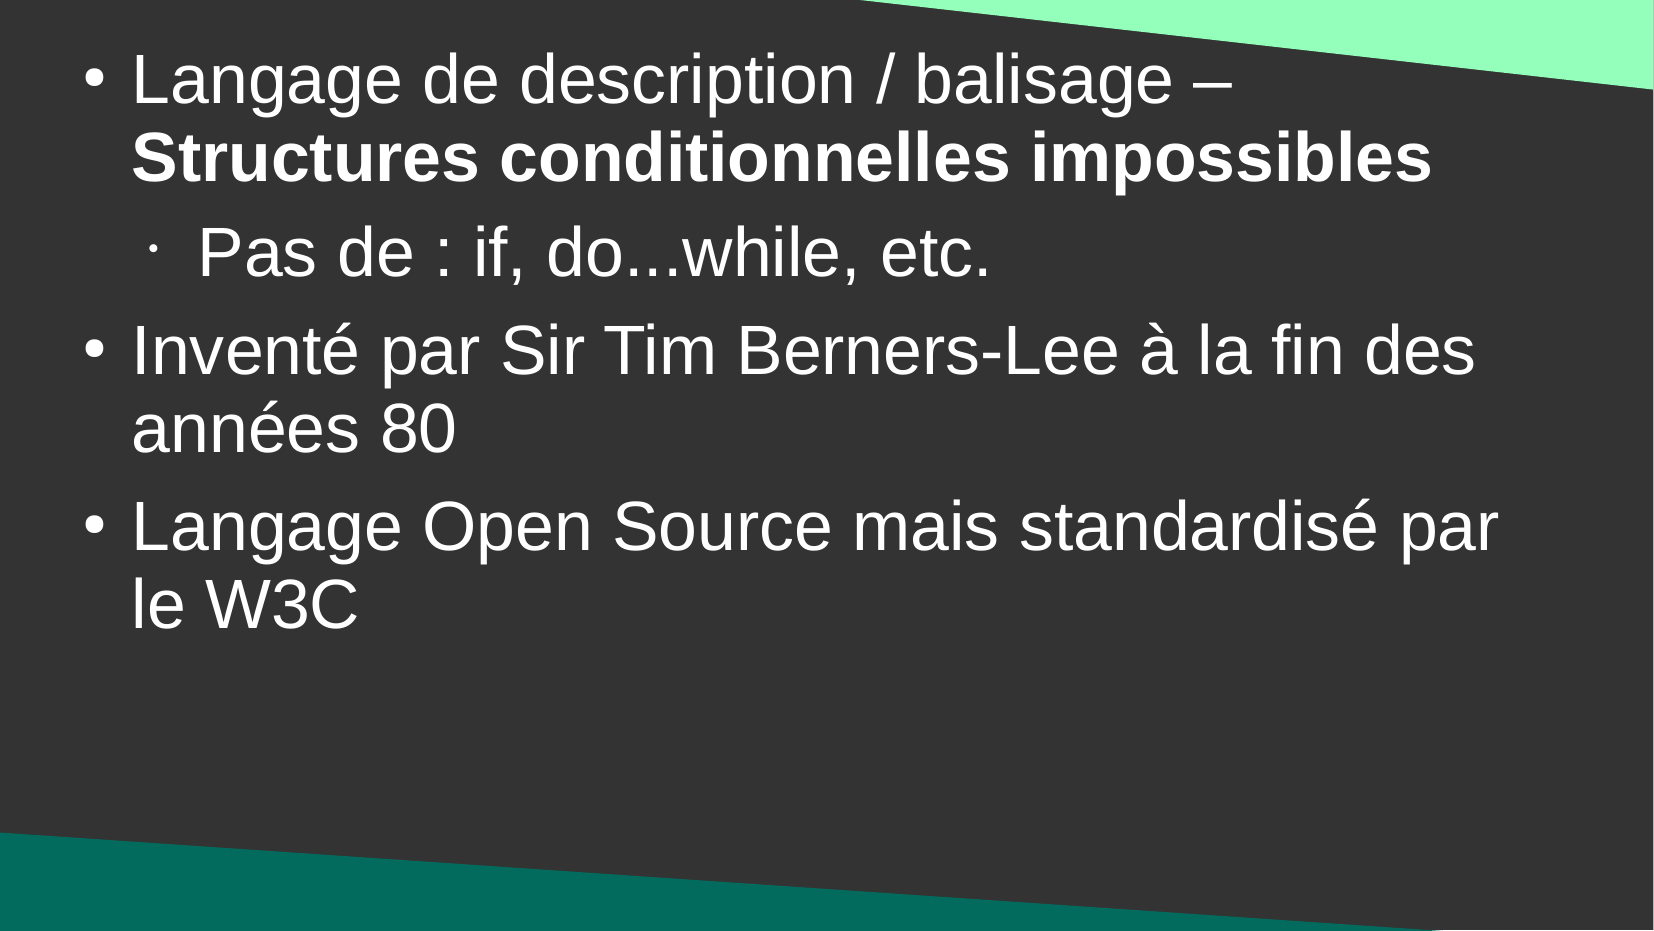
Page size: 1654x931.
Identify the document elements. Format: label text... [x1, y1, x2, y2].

list Langage de description / balisage – Structures conditionnelles impossibles Pas de : if, do...while, etc. Inventé par Sir Tim Berners-Lee à la fin des années 80 Langage Open Source mais standardisé par le W3C [65, 40, 1554, 647]
text_box [859, 0, 1654, 90]
